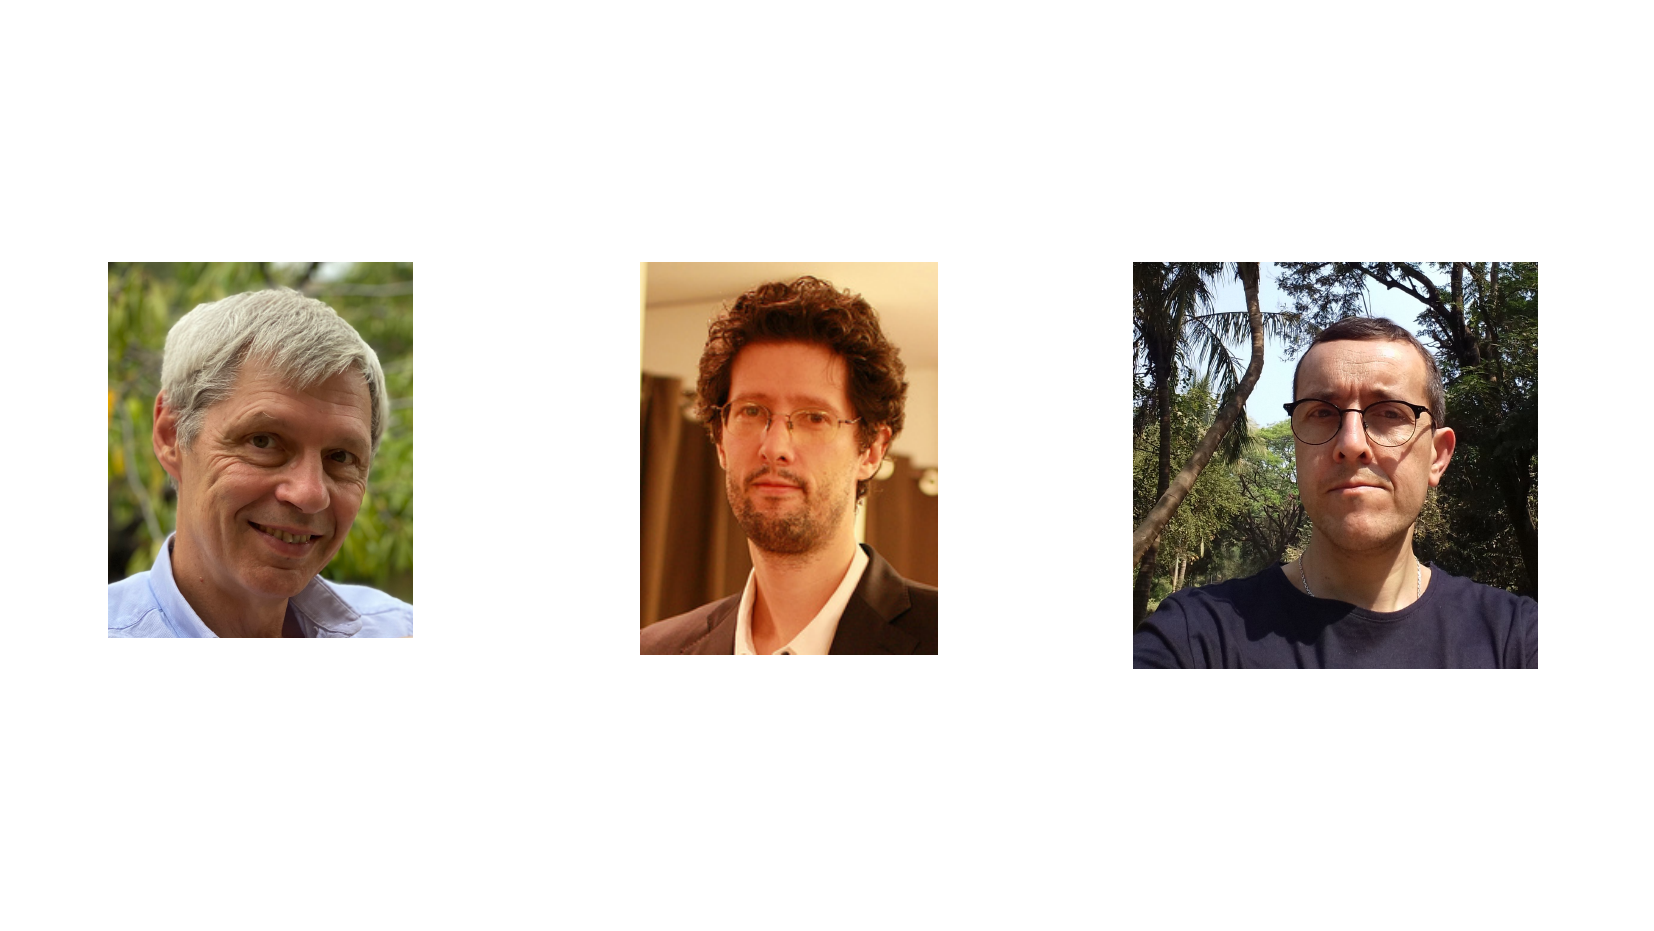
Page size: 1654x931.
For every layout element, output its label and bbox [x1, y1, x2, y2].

picture [640, 262, 938, 655]
picture [1133, 262, 1538, 669]
picture [108, 262, 413, 638]
